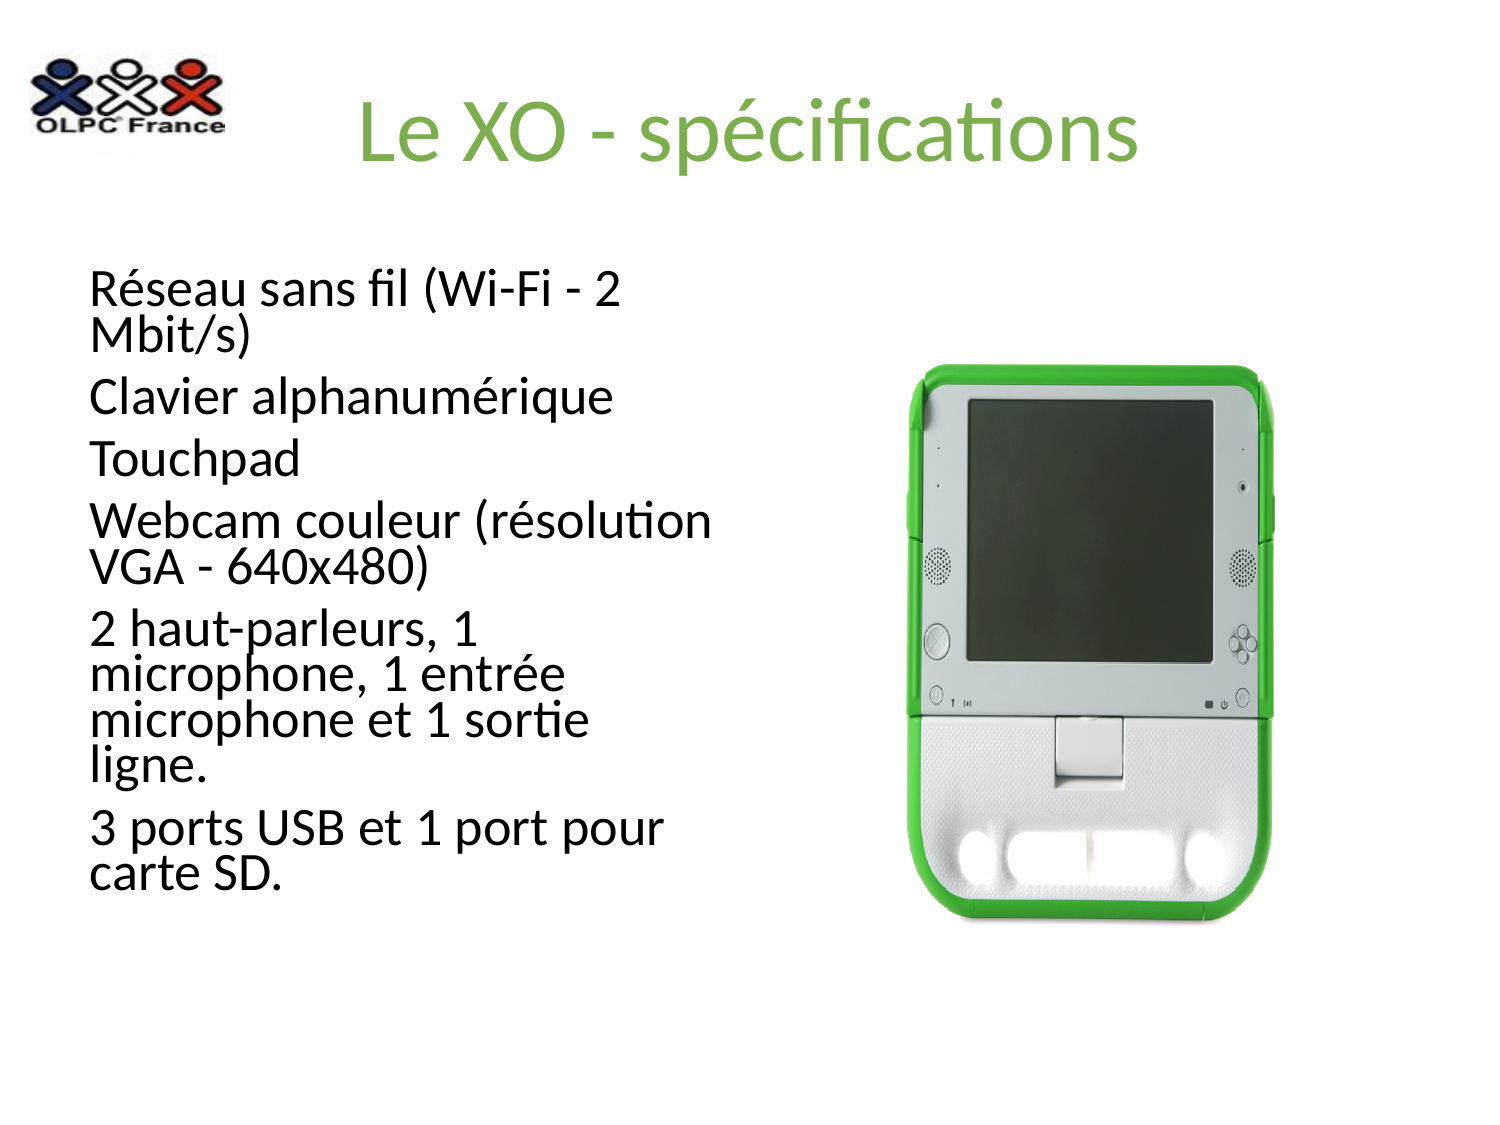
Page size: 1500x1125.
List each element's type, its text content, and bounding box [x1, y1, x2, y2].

title Le XO - spécifications [74, 30, 1425, 247]
picture [738, 295, 1443, 971]
picture [29, 30, 74, 161]
list Réseau sans fil (Wi-Fi - 2 Mbit/s) Clavier alphanumérique Touchpad Webcam couleur (résolution VGA - 640x480) 2 haut-parleurs, 1 microphone, 1 entrée microphone et 1 sortie ligne. 3 ports USB et 1 port pour carte SD. [74, 262, 734, 1112]
